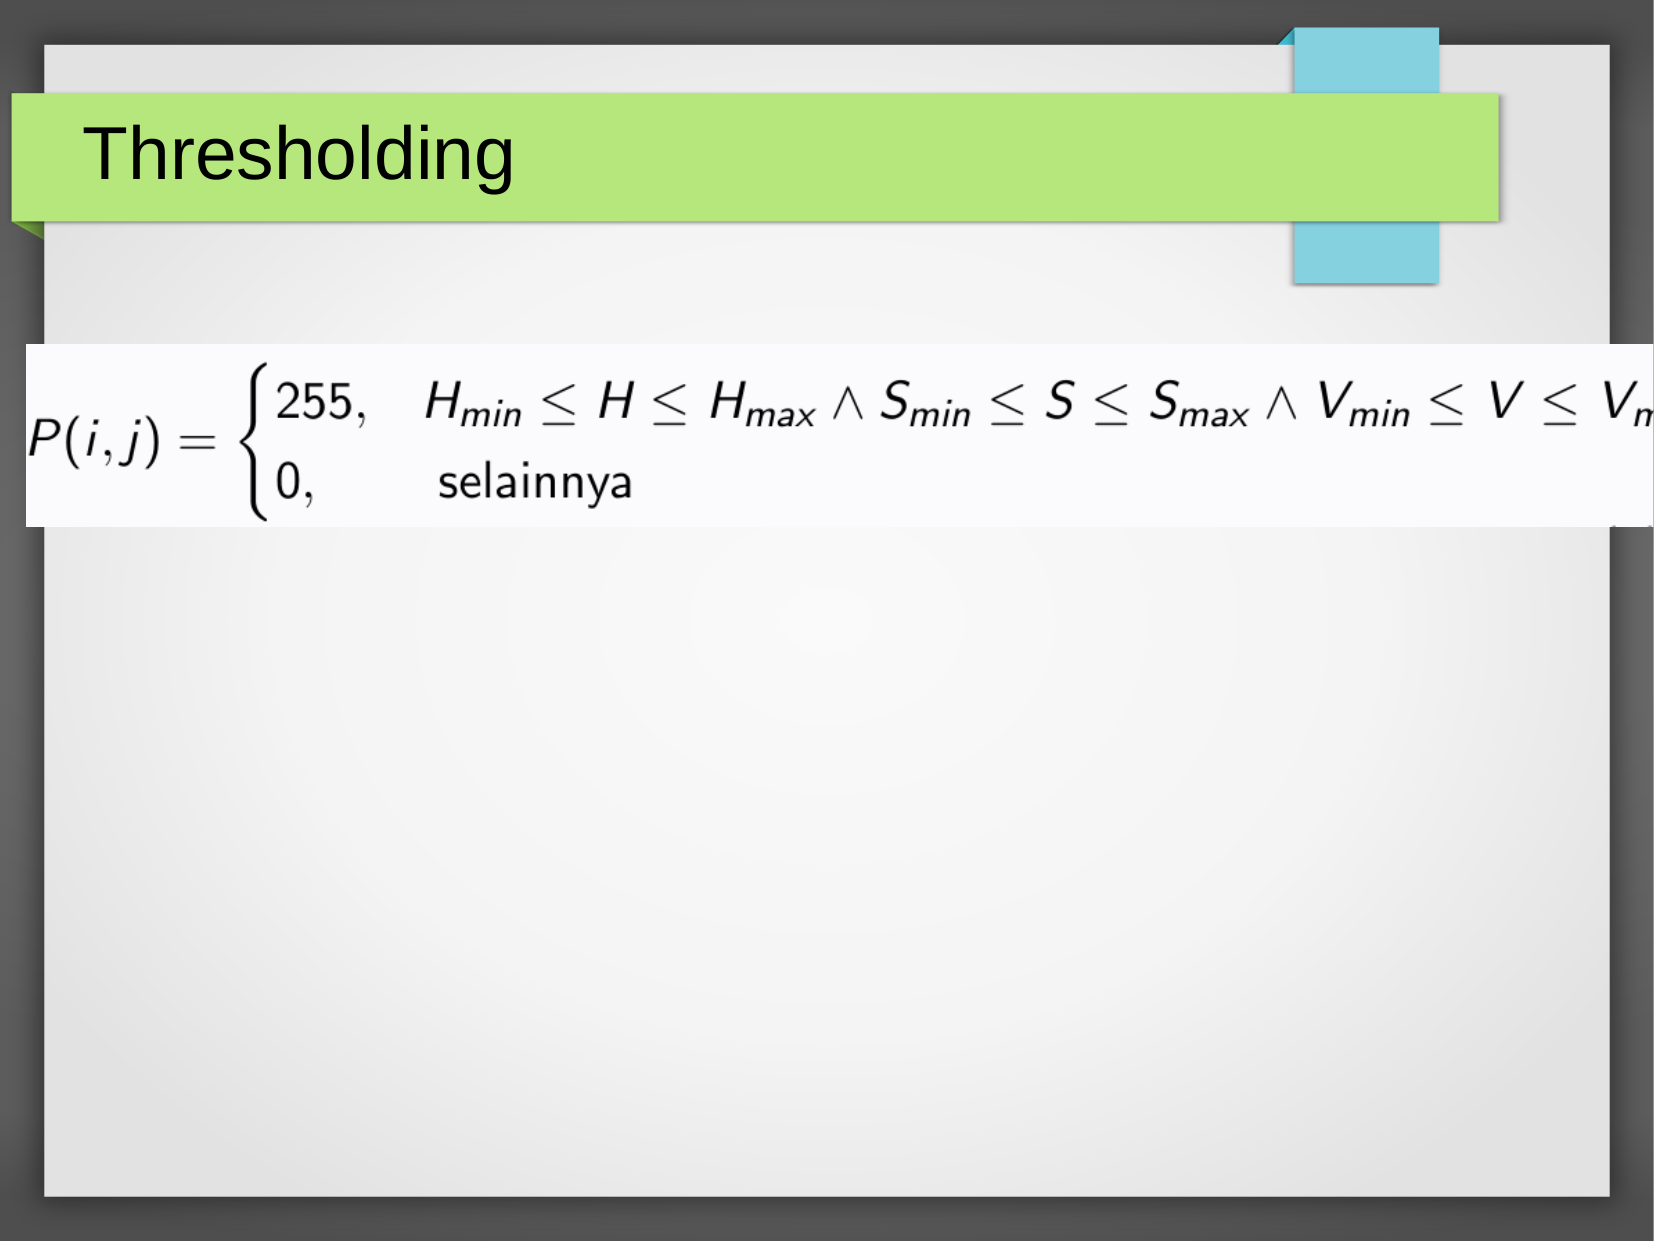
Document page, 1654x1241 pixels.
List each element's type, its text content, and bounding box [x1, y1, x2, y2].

title Thresholding [82, 94, 1264, 213]
picture [0, 0, 1654, 1241]
